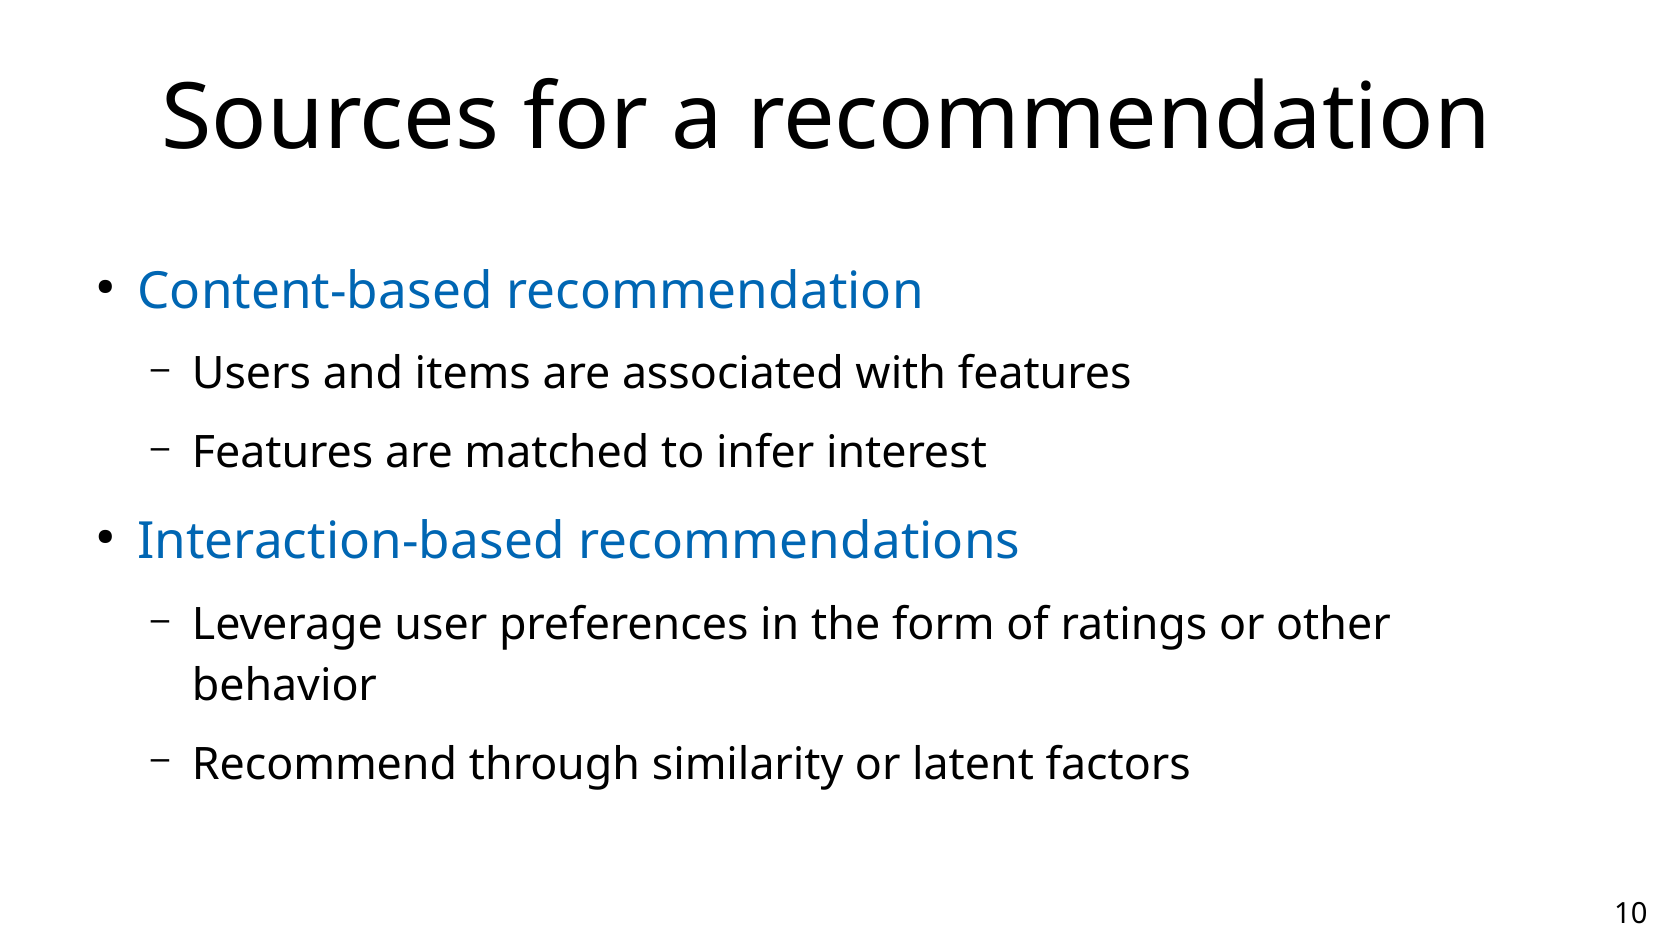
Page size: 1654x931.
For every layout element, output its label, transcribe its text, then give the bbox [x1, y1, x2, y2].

list Content-based recommendation Users and items are associated with features Features are matched to infer interest Interaction-based recommendations Leverage user preferences in the form of ratings or other behavior Recommend through similarity or latent factors [82, 253, 1571, 793]
title Sources for a recommendation [82, 1, 1571, 226]
